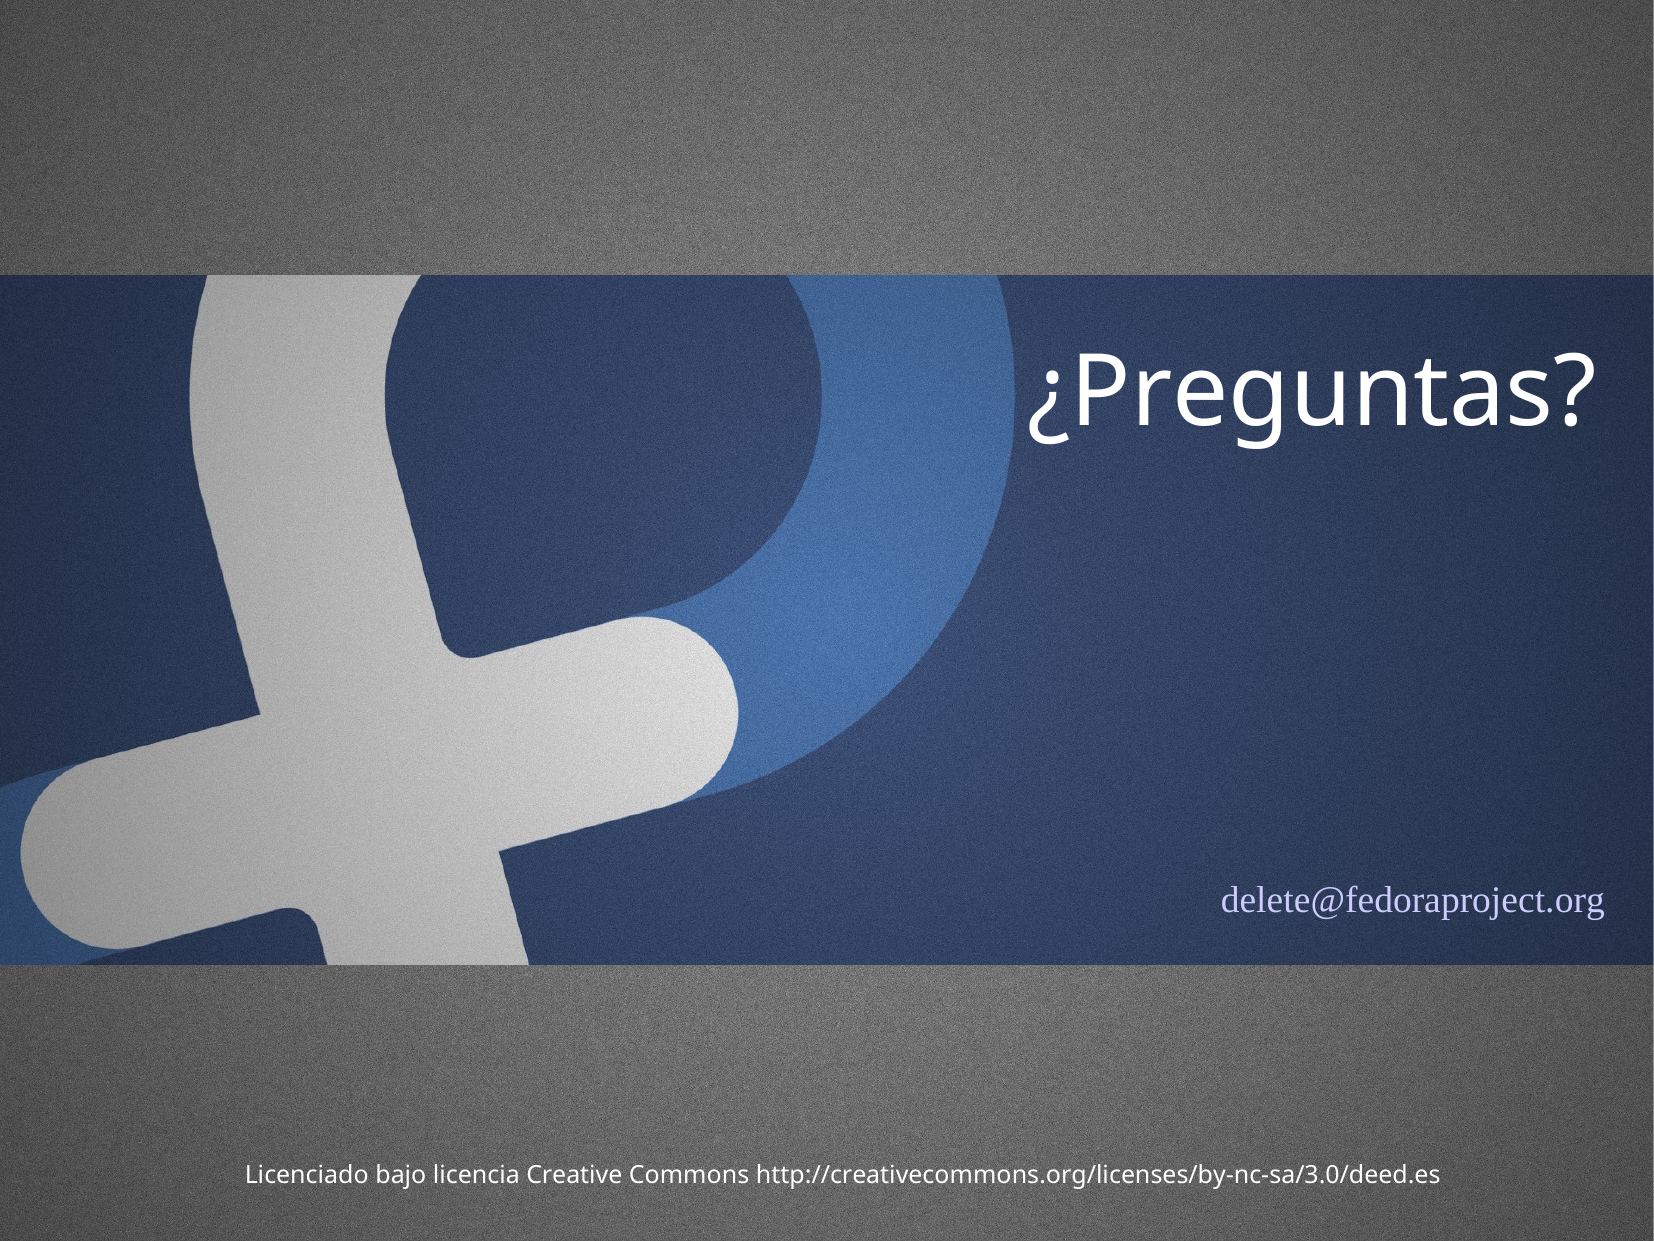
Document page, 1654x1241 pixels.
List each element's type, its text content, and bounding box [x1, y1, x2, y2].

text_box ¿Preguntas? [22, 330, 1598, 448]
picture [0, 0, 1654, 1241]
text_box delete@fedoraproject.org [911, 869, 1621, 1017]
text_box Licenciado bajo licencia Creative Commons http://creativecommons.org/licenses/by-nc-sa/3.0/deed.es [74, 1126, 1613, 1197]
text_box ¿Preguntas? [1243, 378, 1272, 419]
